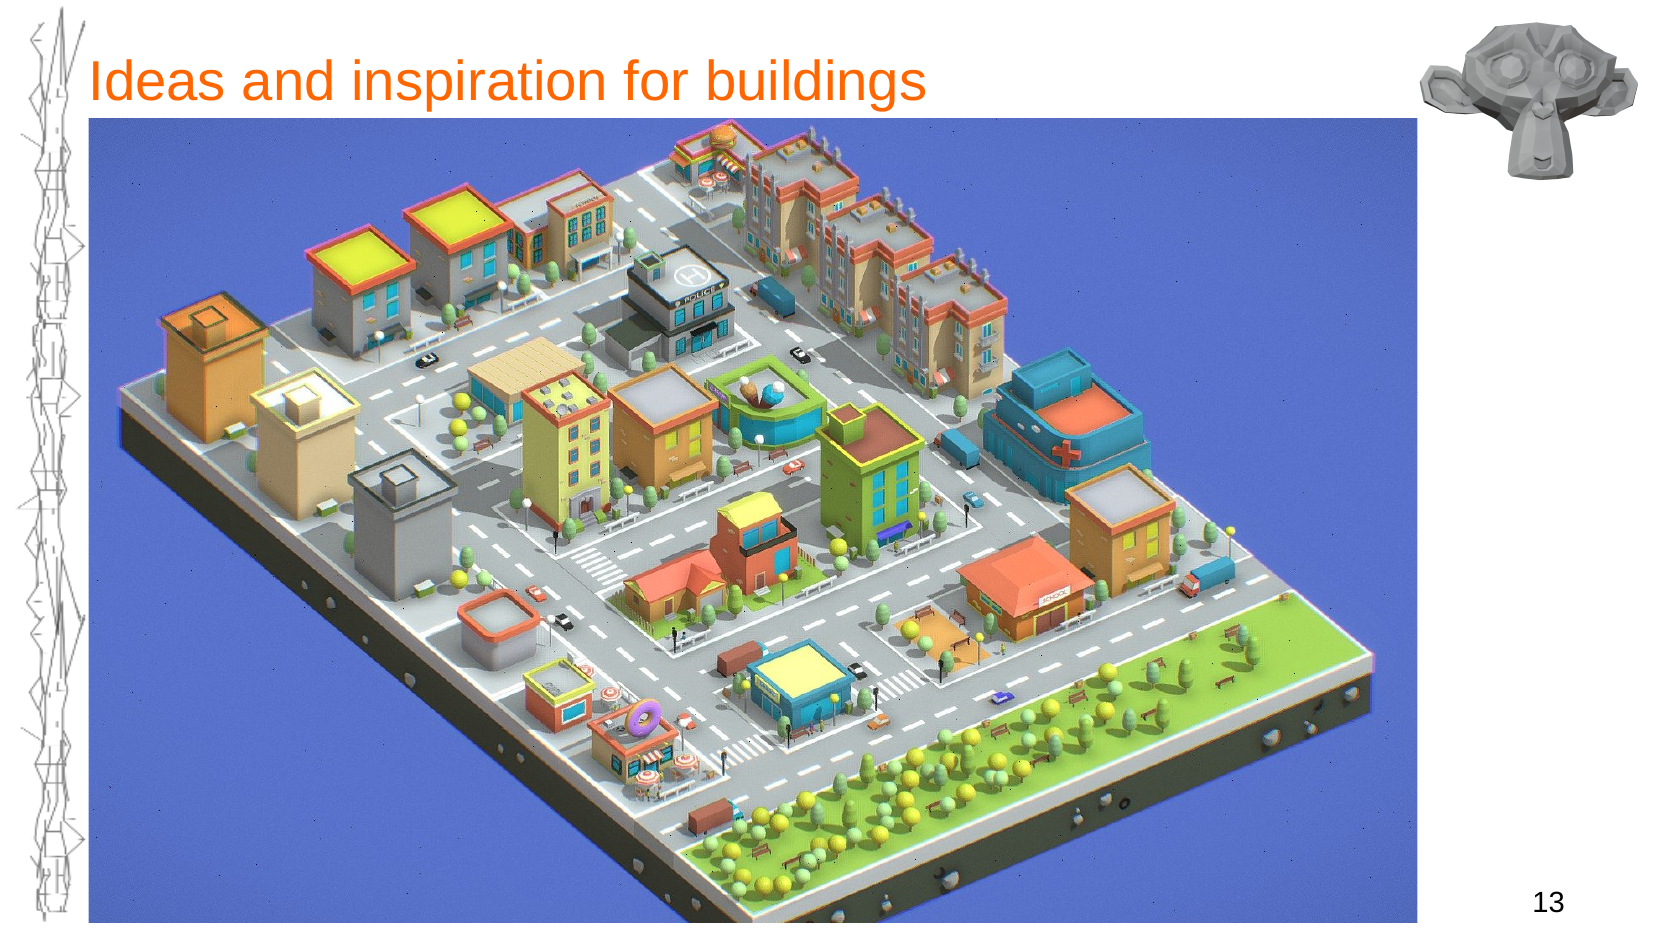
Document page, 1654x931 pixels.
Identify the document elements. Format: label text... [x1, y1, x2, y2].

picture [88, 11, 1645, 923]
title Ideas and inspiration for buildings [88, 29, 1447, 133]
